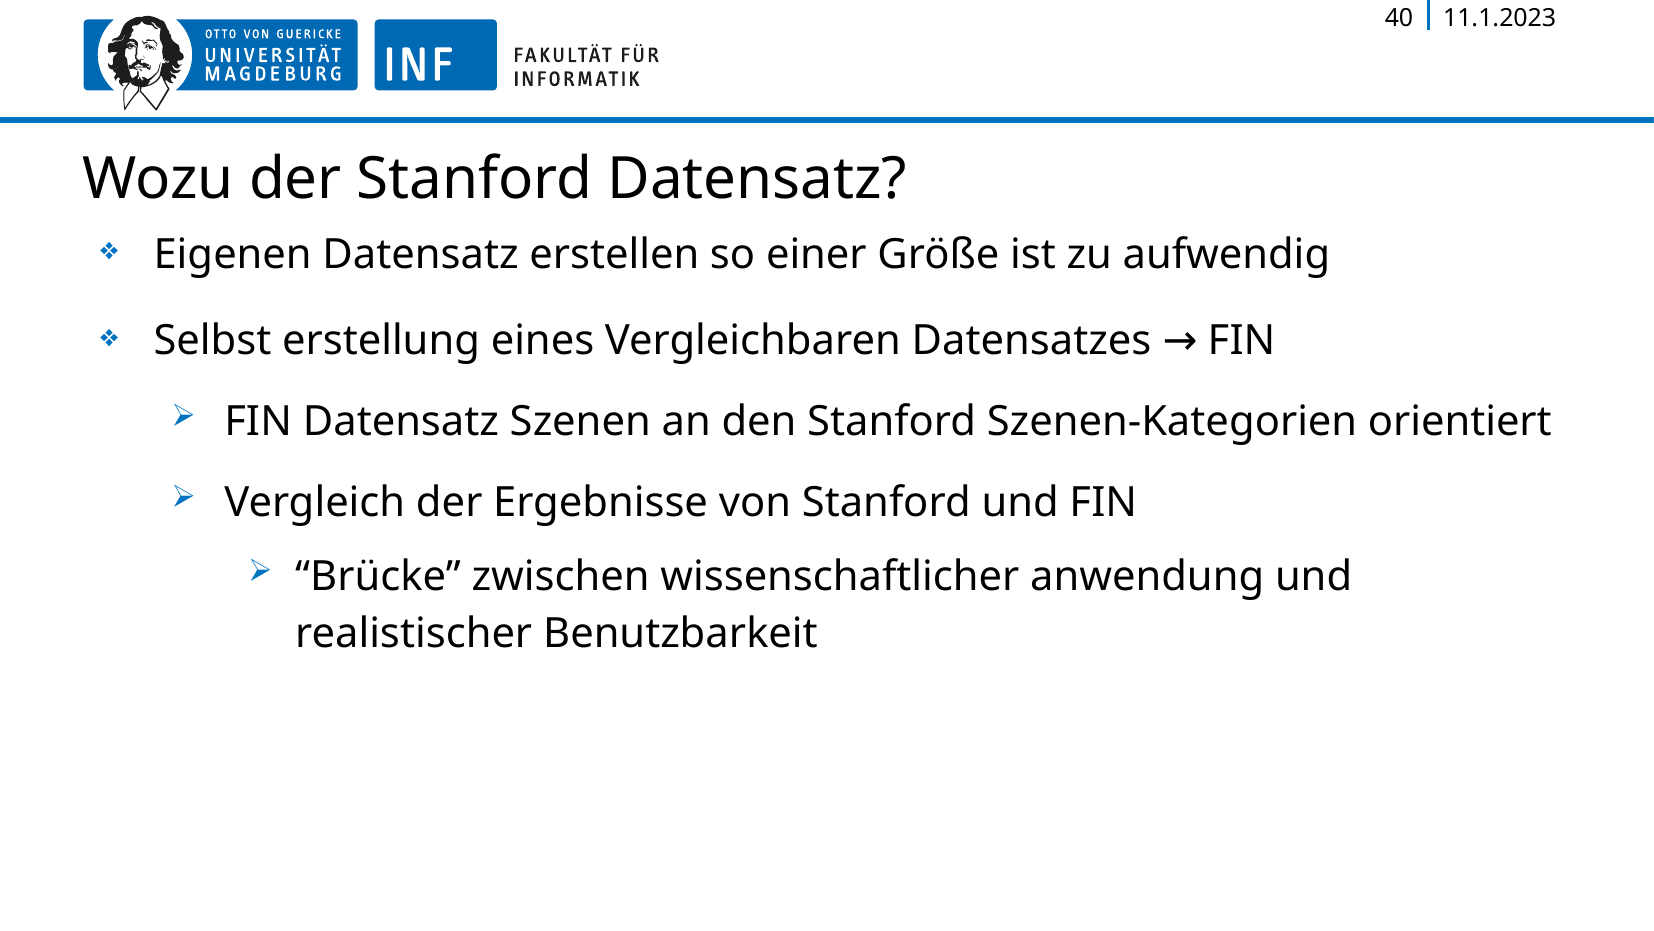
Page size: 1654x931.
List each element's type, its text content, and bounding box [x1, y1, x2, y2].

list Eigenen Datensatz erstellen so einer Größe ist zu aufwendig Selbst erstellung eines Vergleichbaren Datensatzes → FIN FIN Datensatz Szenen an den Stanford Szenen-Kategorien orientiert Vergleich der Ergebnisse von Stanford und FIN “Brücke” zwischen wissenschaftlicher anwendung und realistischer Benutzbarkeit [82, 223, 1571, 763]
title Wozu der Stanford Datensatz? [82, 135, 1571, 218]
